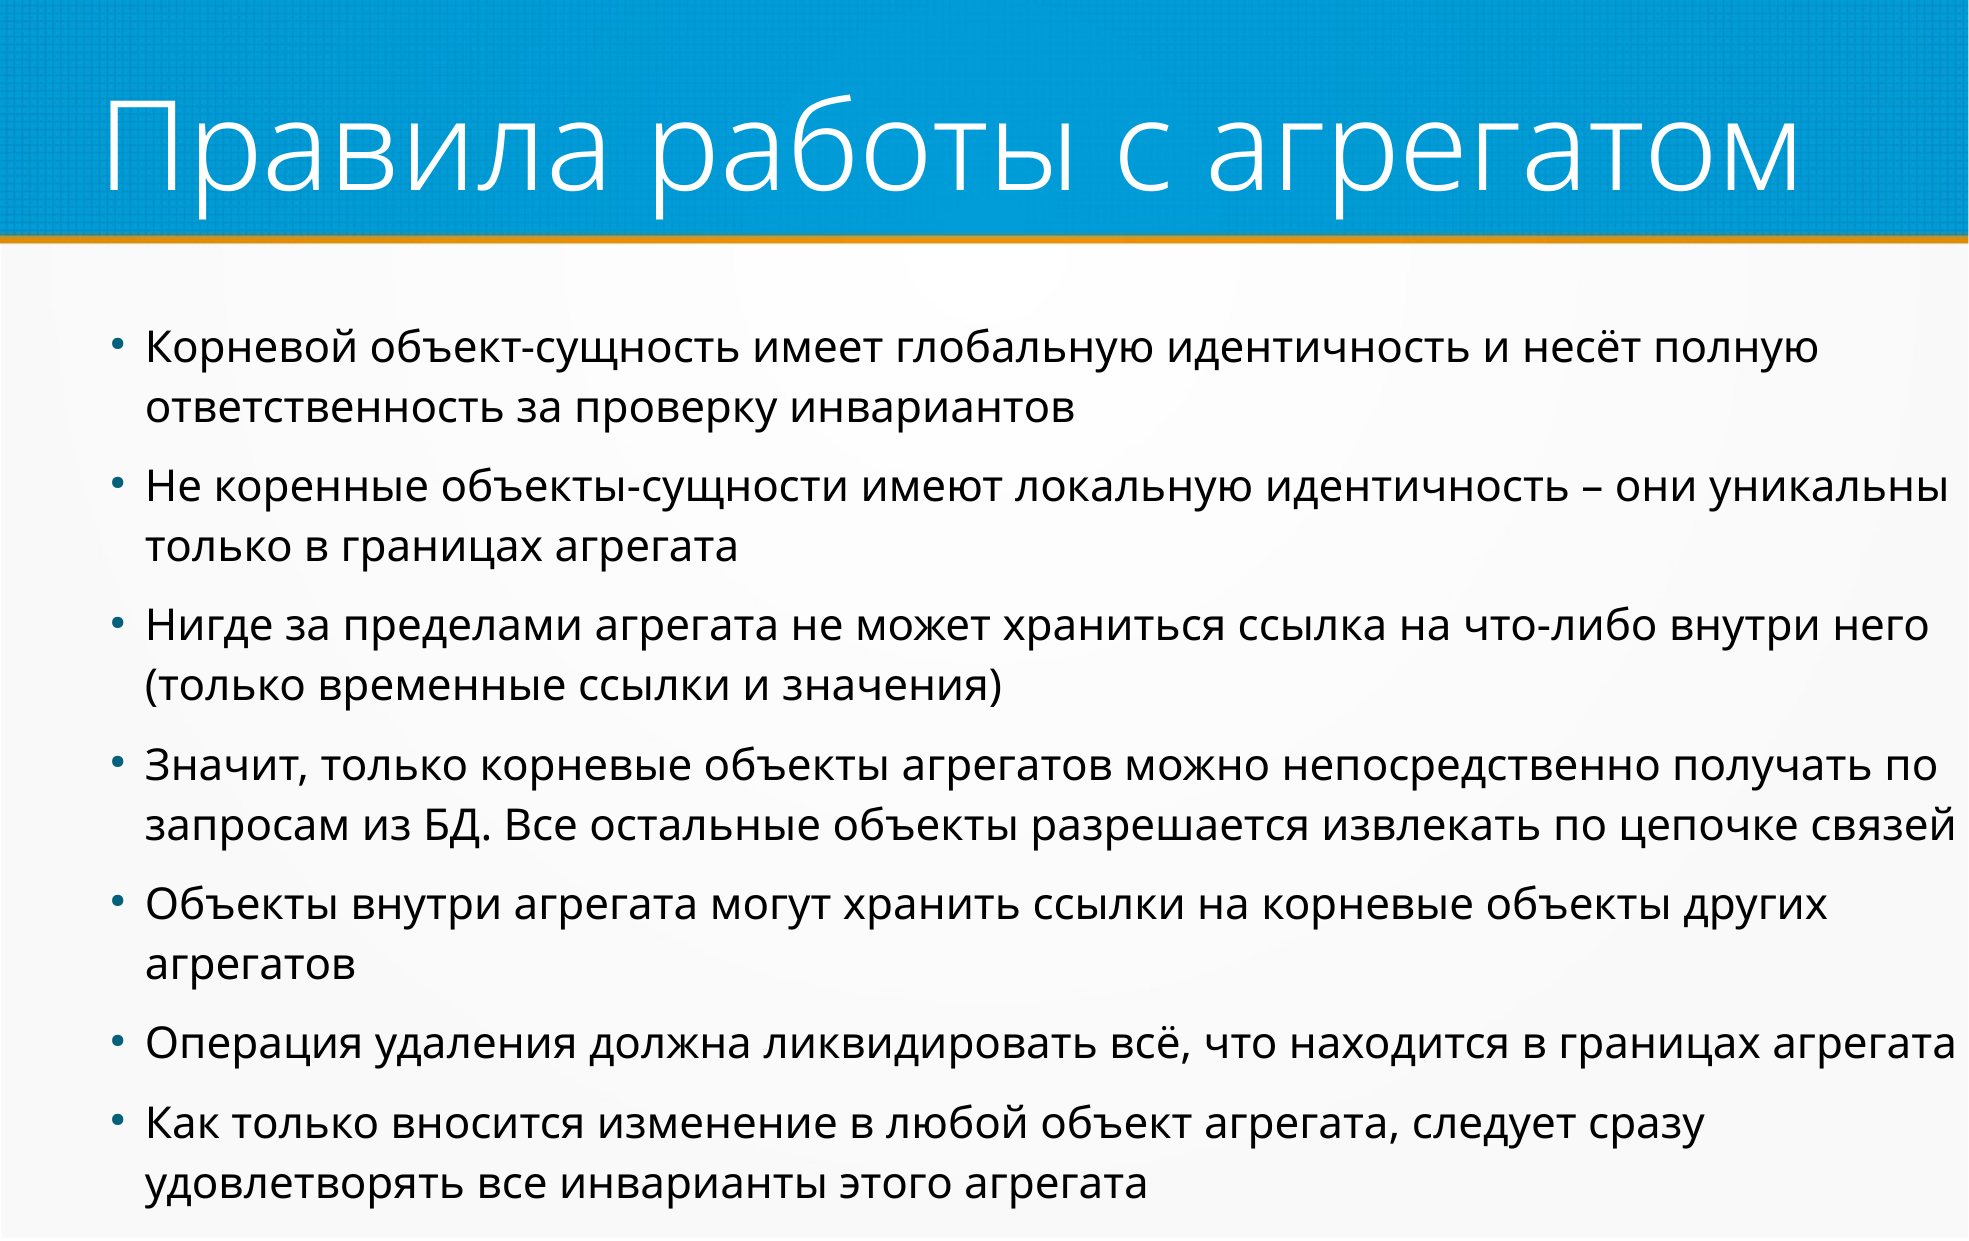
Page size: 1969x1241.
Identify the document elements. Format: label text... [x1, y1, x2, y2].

picture [0, 233, 1969, 1241]
title Правила работы с агрегатом [98, 19, 1870, 227]
list Корневой объект-сущность имеет глобальную идентичность и несёт полную ответственность за проверку инвариантов Не коренные объекты-сущности имеют локальную идентичность – они уникальны только в границах агрегата Нигде за пределами агрегата не может храниться ссылка на что-либо внутри него (только временные ссылки и значения) Значит, только корневые объекты агрегатов можно непосредственно получать по запросам из БД. Все остальные объекты разрешается извлекать по цепочке связей Объекты внутри агрегата могут хранить ссылки на корневые объекты других агрегатов Операция удаления должна ликвидировать всё, что находится в границах агрегата Как только вносится изменение в любой объект агрегата, следует сразу удовлетворять все инварианты этого агрегата [98, 315, 1969, 1241]
